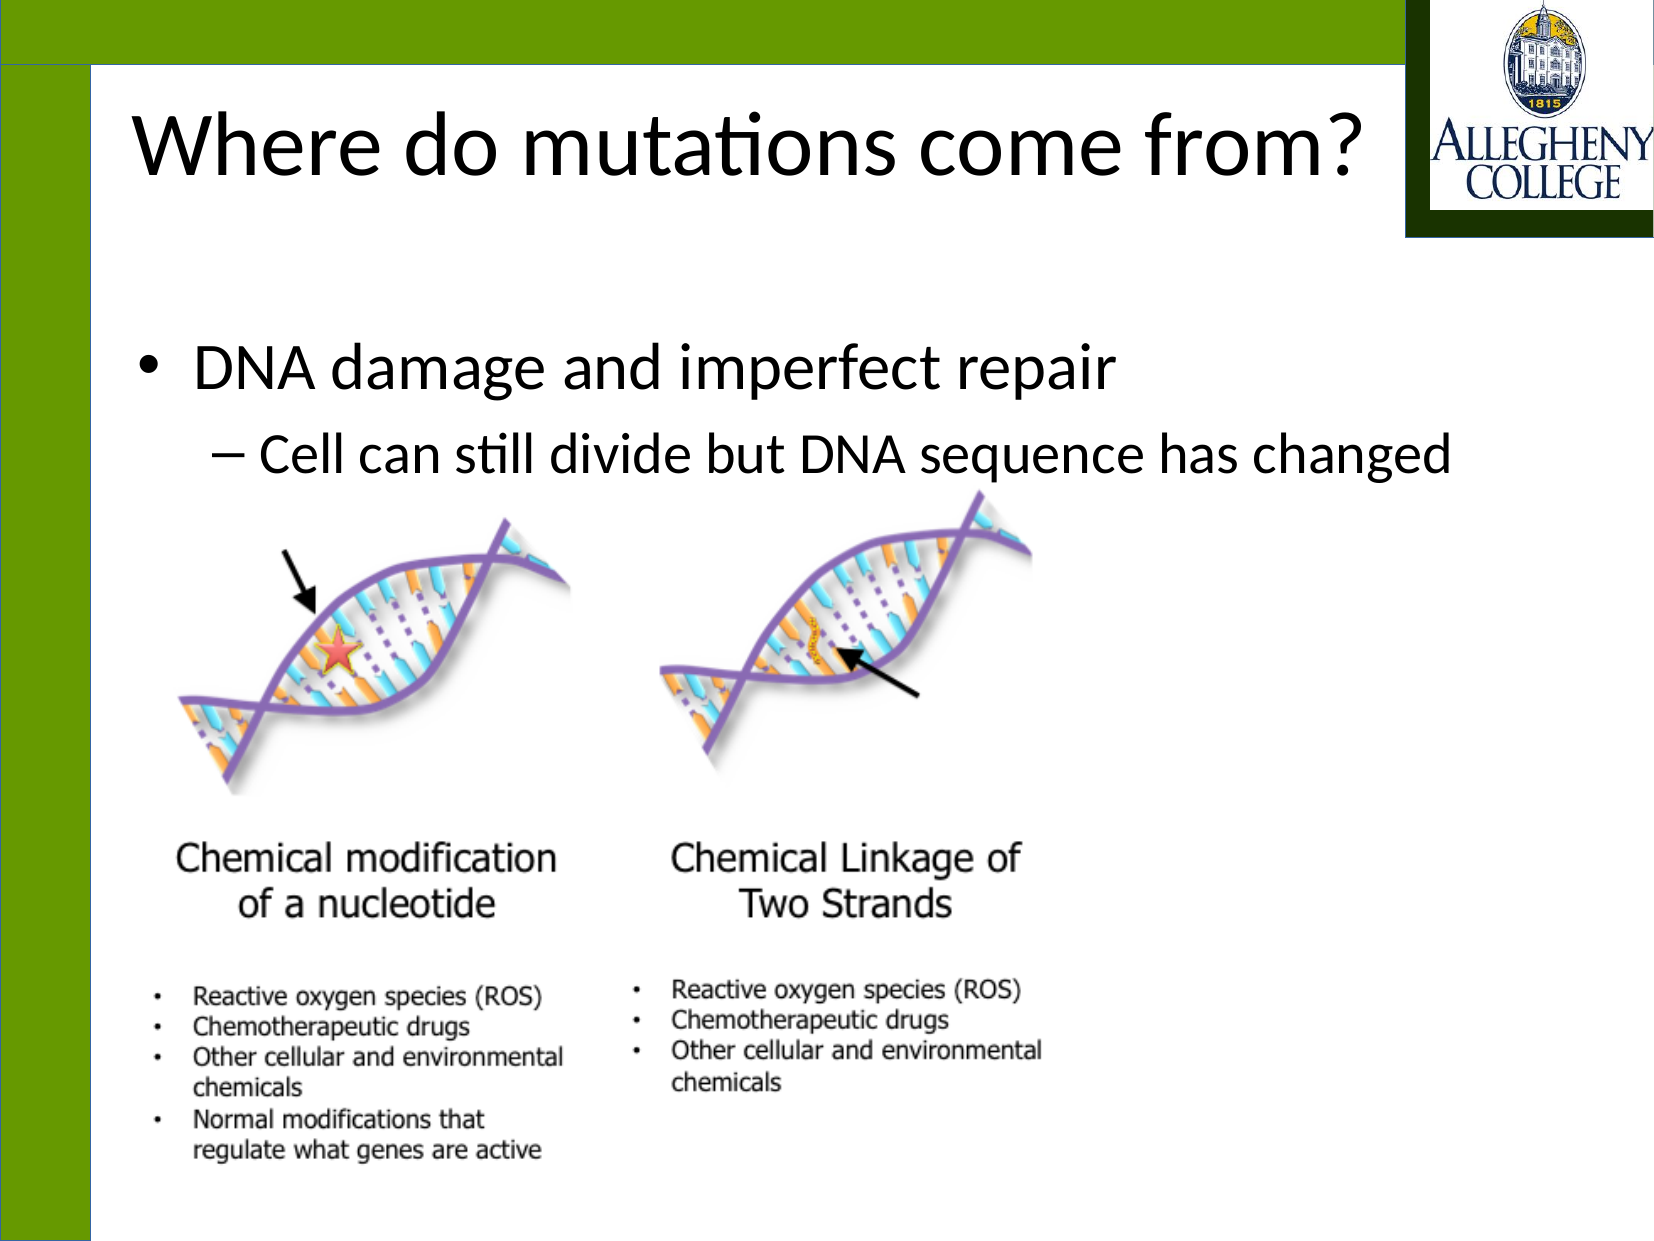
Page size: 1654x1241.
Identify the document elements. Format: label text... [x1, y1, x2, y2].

text_box [0, 0, 1654, 1241]
title Where do mutations come from? [91, 65, 1405, 233]
picture [1430, 0, 1654, 210]
picture [91, 425, 1107, 1218]
list DNA damage and imperfect repair Cell can still divide but DNA sequence has changed [122, 315, 1473, 1059]
